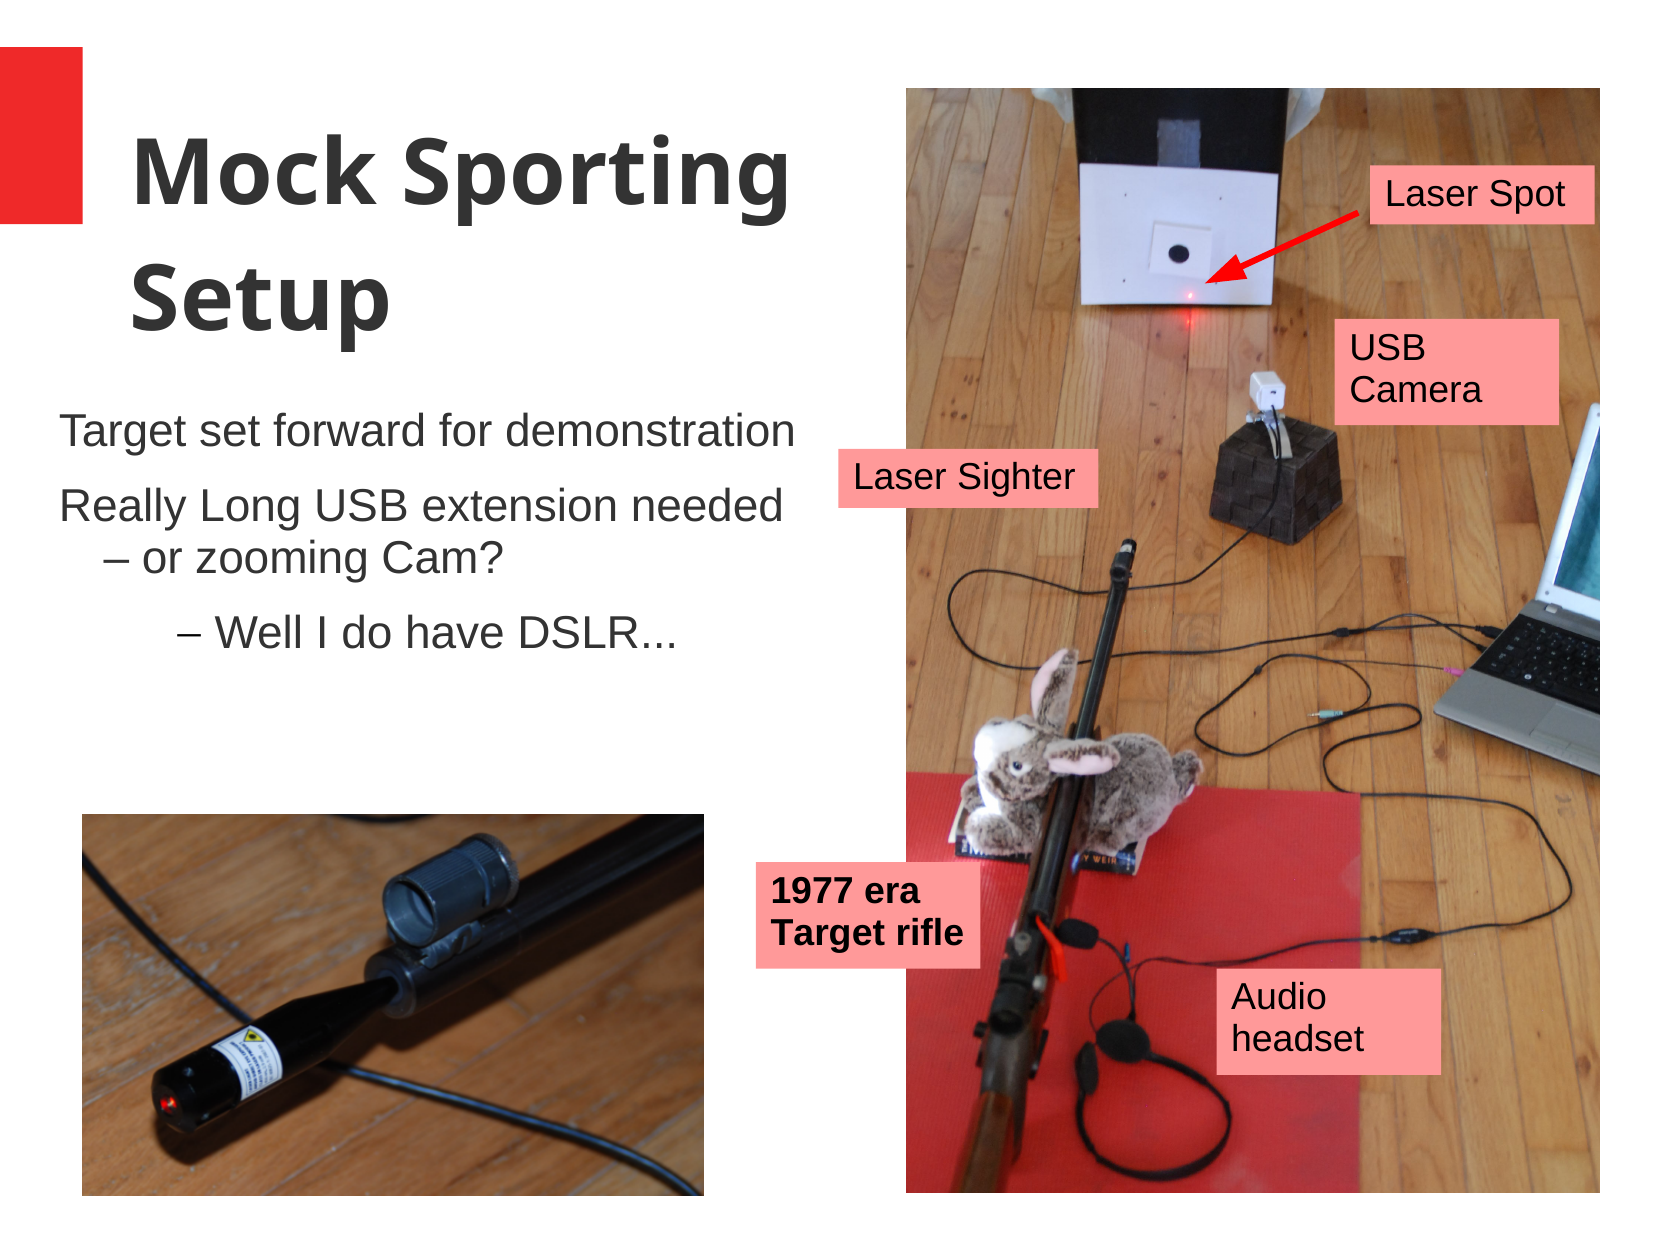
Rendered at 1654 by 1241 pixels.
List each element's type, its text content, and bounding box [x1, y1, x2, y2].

text_box 1977 era Target rifle [755, 862, 981, 969]
list Target set forward for demonstration Really Long USB extension needed – or zooming Cam? Well I do have DSLR... [59, 401, 804, 697]
picture [906, 88, 1600, 1193]
text_box USB Camera [1334, 318, 1560, 426]
picture [82, 814, 704, 1196]
text_box Laser Sighter [838, 448, 1099, 508]
text_box Audio headset [1216, 968, 1442, 1075]
text_box Laser Spot [1370, 165, 1595, 225]
title Mock Sporting Setup [129, 23, 815, 424]
